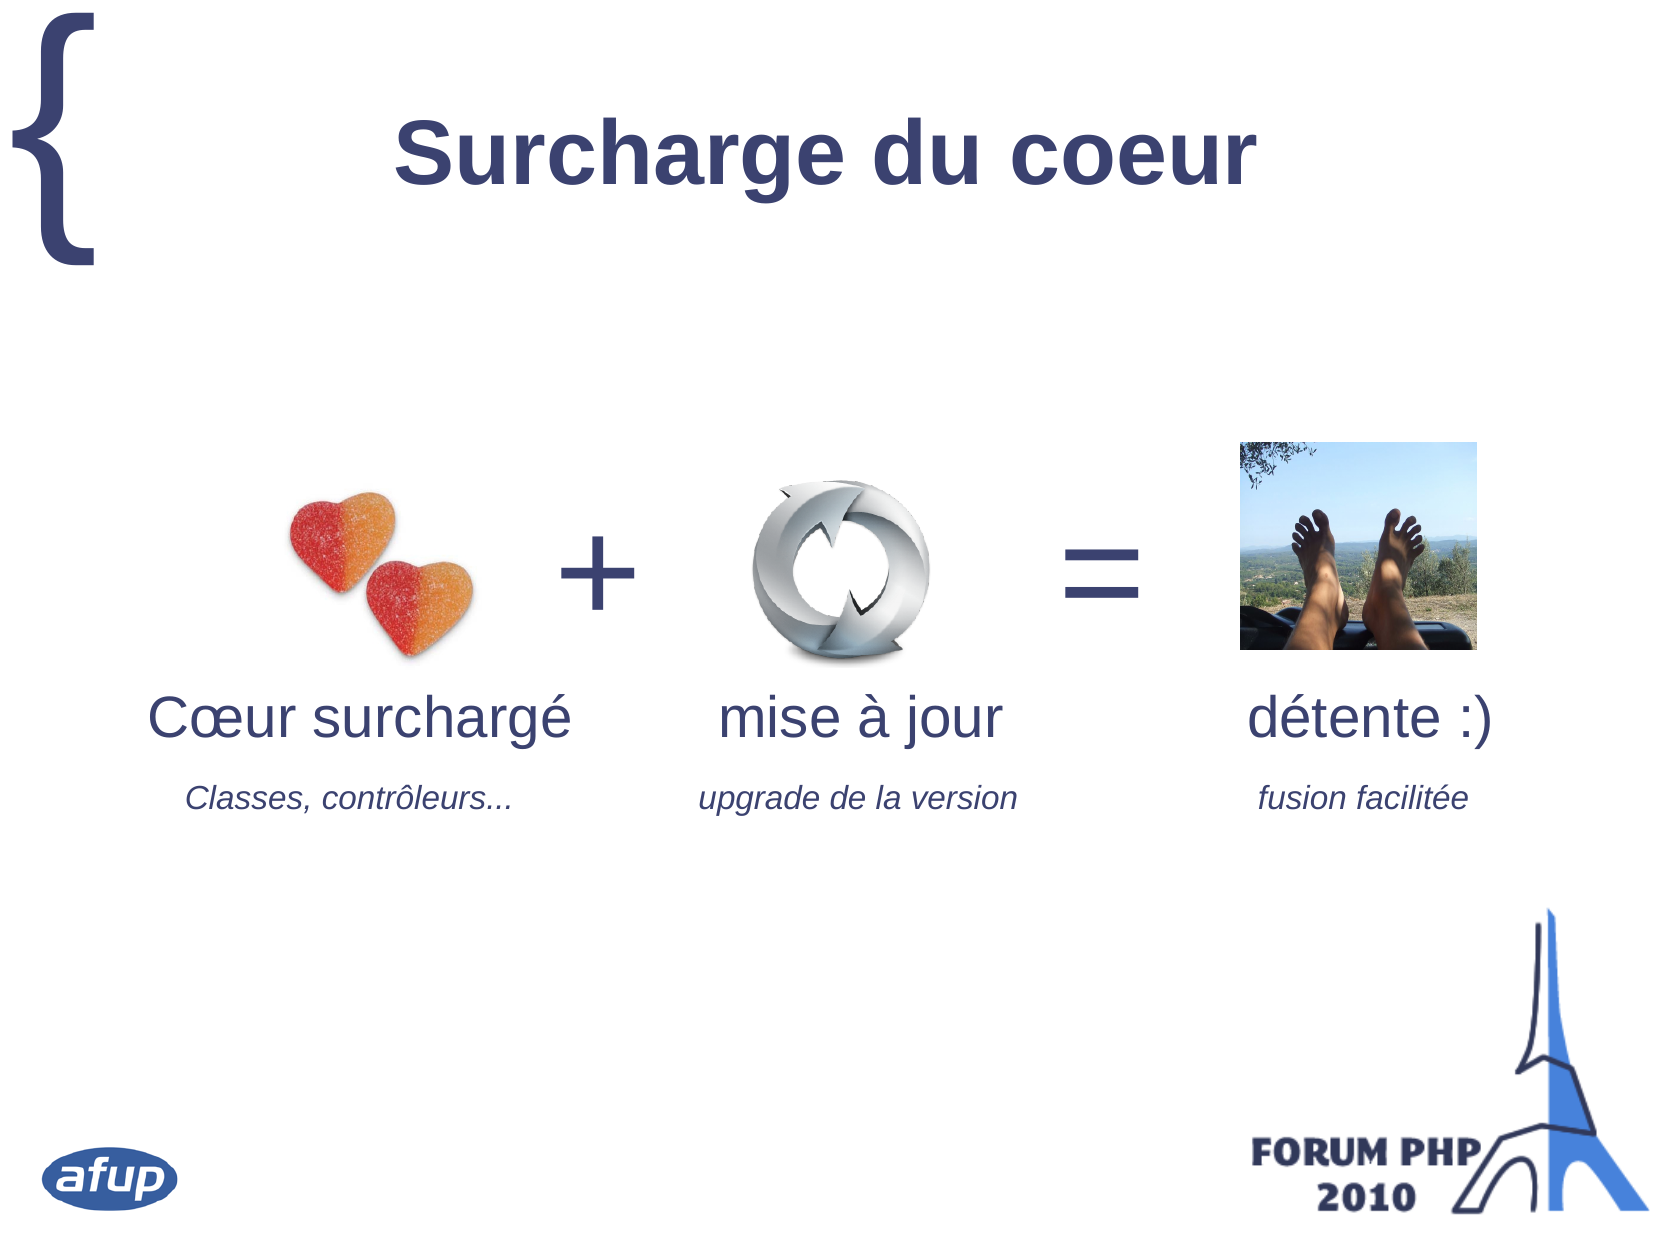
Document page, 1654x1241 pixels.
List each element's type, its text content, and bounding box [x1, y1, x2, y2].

picture [1240, 872, 1650, 1241]
picture [41, 1146, 178, 1211]
picture [277, 466, 485, 674]
picture [1240, 442, 1477, 650]
picture [738, 460, 945, 668]
title Surcharge du coeur [82, 49, 1571, 257]
list + = Cœur surchargé mise à jour détente :) Classes, contrôleurs... upgrade de la version fusion facilitée [76, 383, 1565, 1203]
